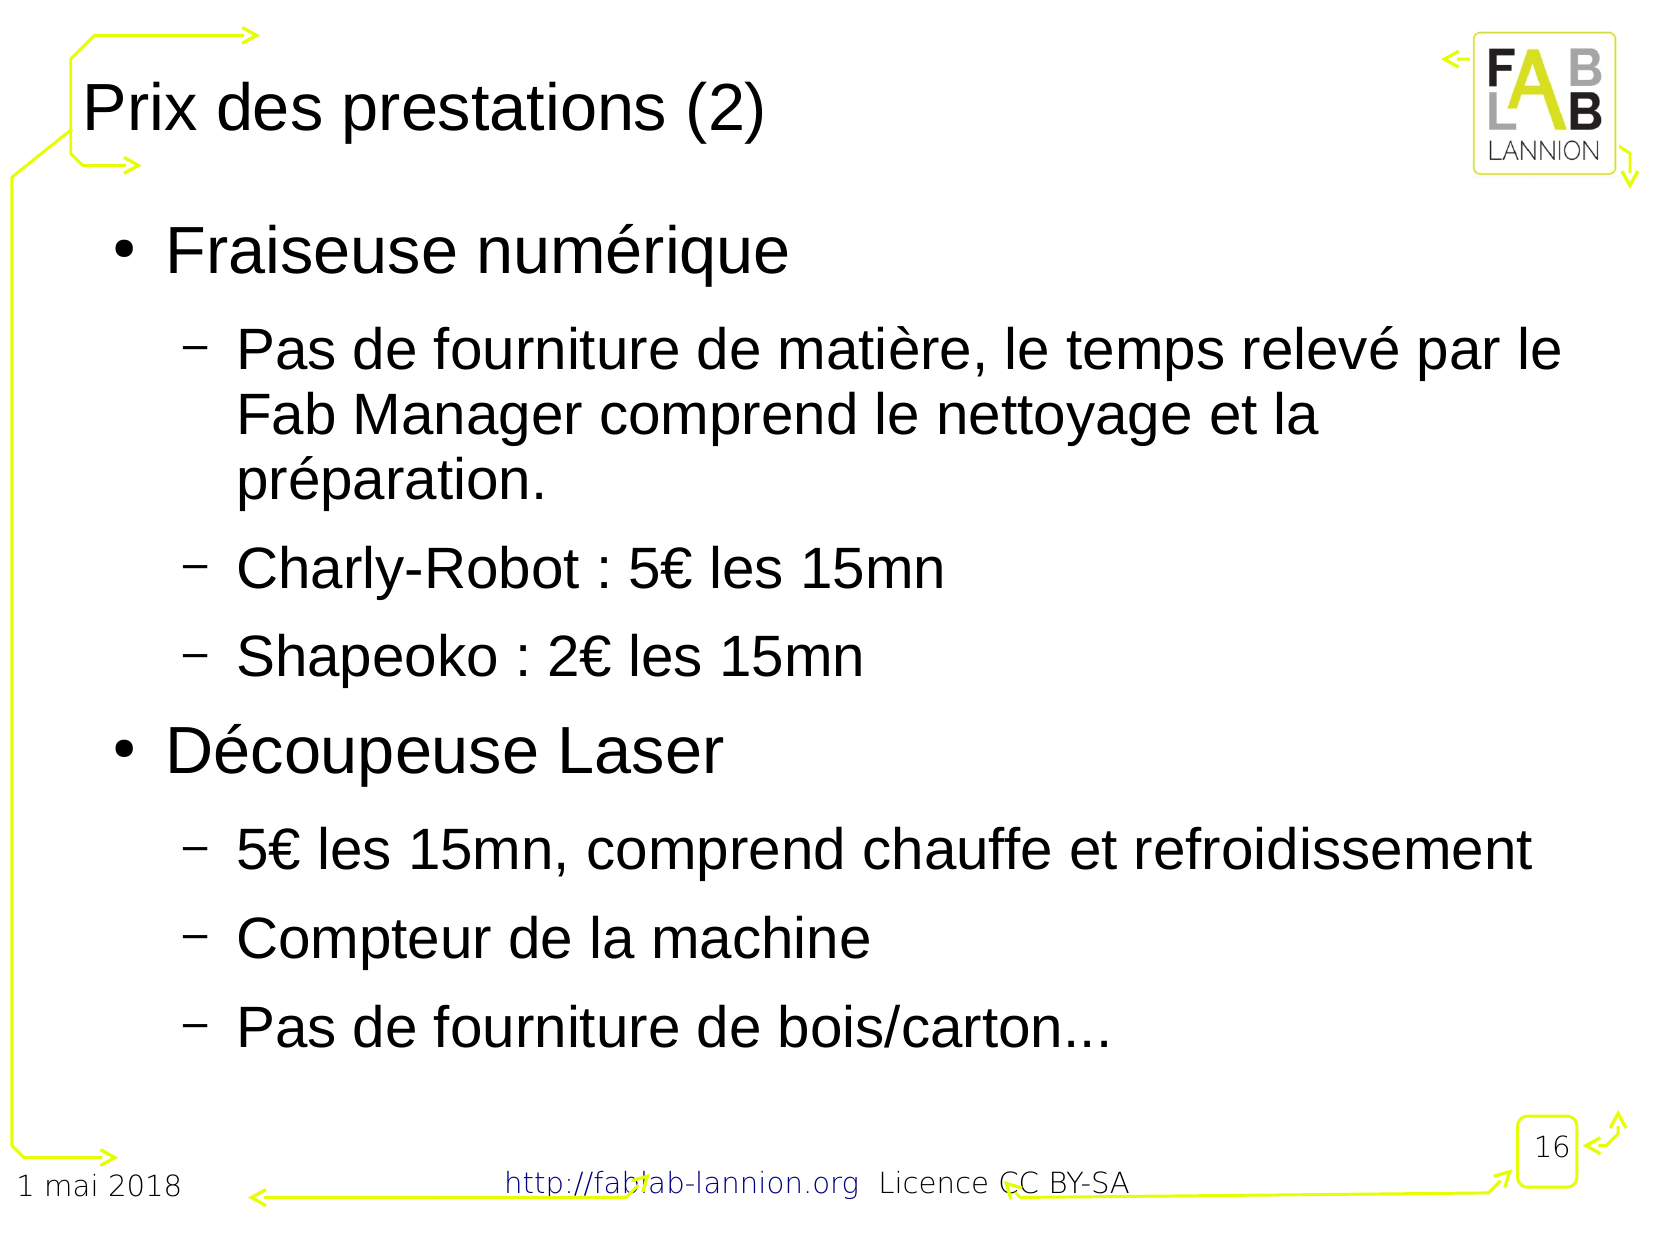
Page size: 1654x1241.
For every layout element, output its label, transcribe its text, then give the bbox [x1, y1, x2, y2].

picture [1470, 29, 1619, 178]
list Fraiseuse numérique Pas de fourniture de matière, le temps relevé par le Fab Manager comprend le nettoyage et la préparation. Charly-Robot : 5€ les 15mn Shapeoko : 2€ les 15mn Découpeuse Laser 5€ les 15mn, comprend chauffe et refroidissement Compteur de la machine Pas de fourniture de bois/carton... [94, 212, 1583, 1151]
title Prix des prestations (2) [82, 49, 1441, 166]
